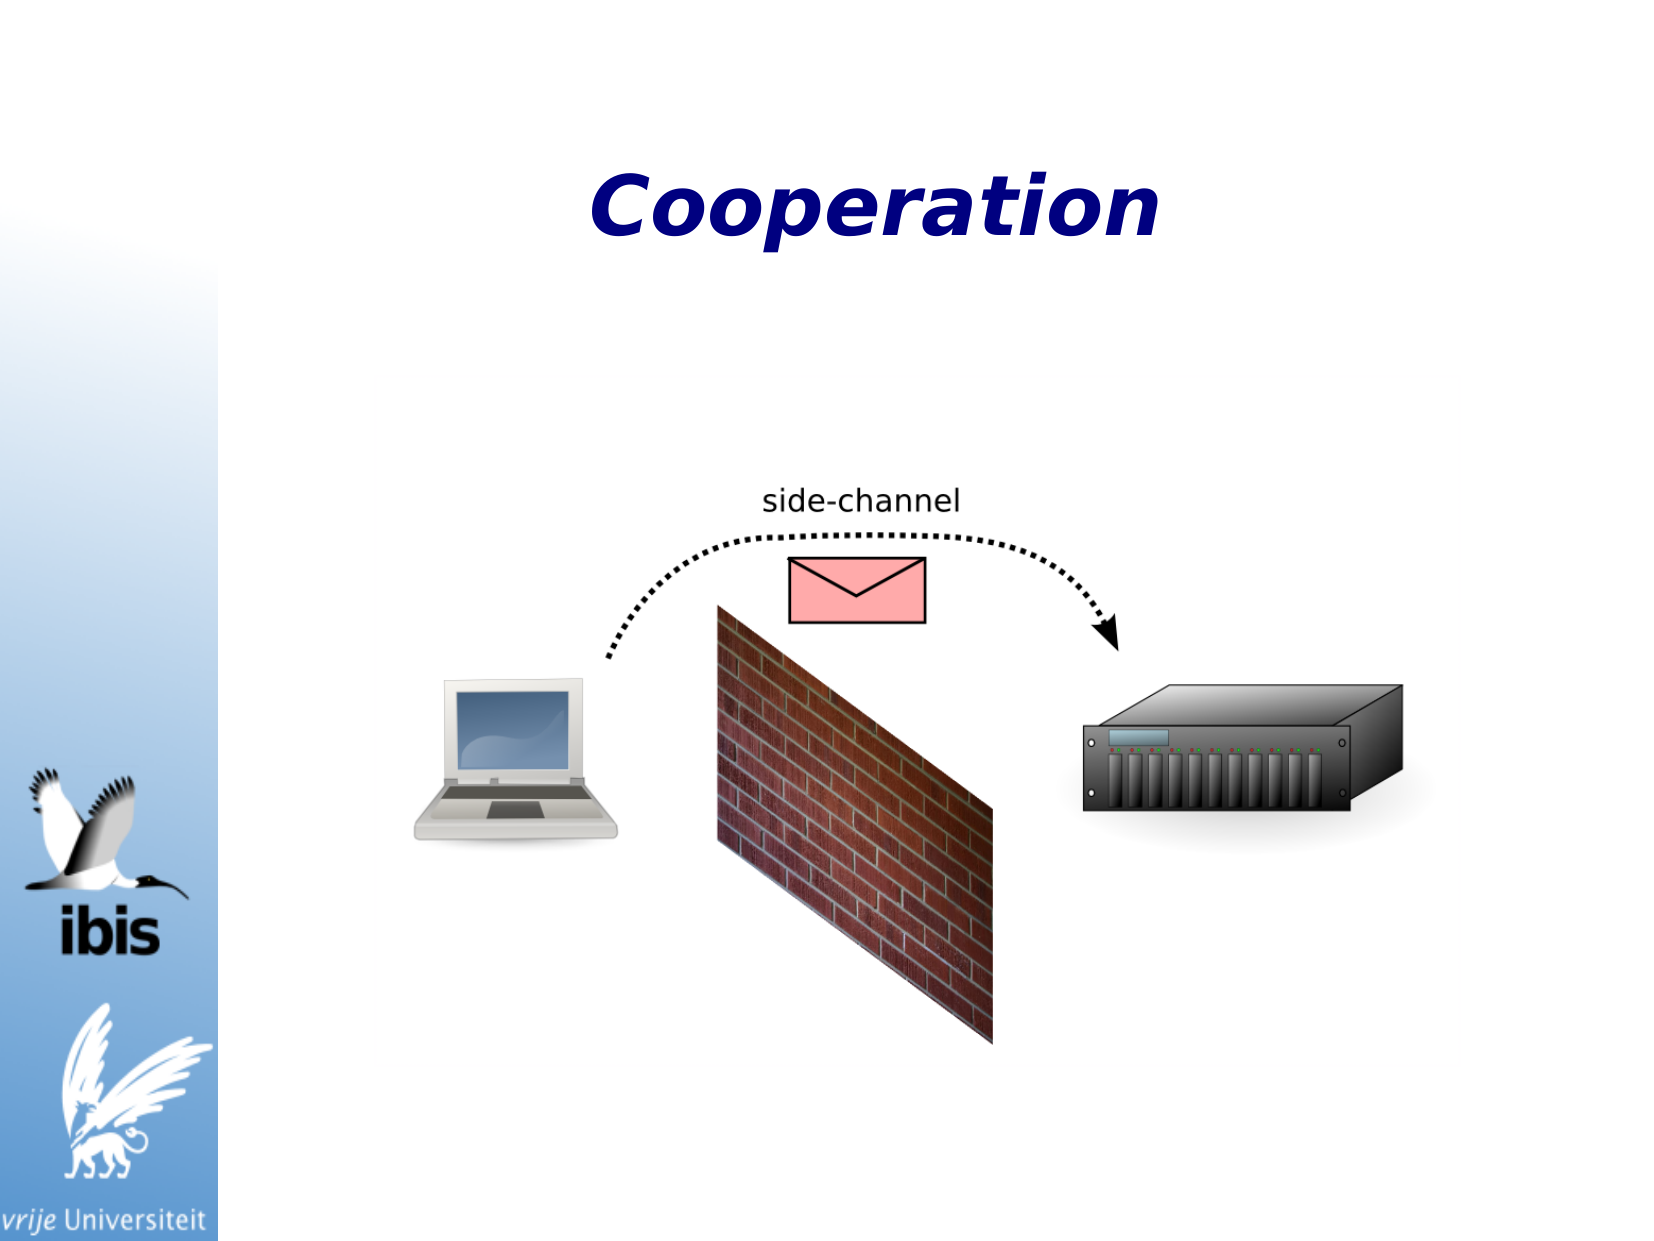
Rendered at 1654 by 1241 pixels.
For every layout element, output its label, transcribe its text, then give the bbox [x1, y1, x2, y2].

picture [374, 375, 1461, 1067]
title Cooperation [219, 102, 1534, 311]
picture [0, 0, 218, 1241]
